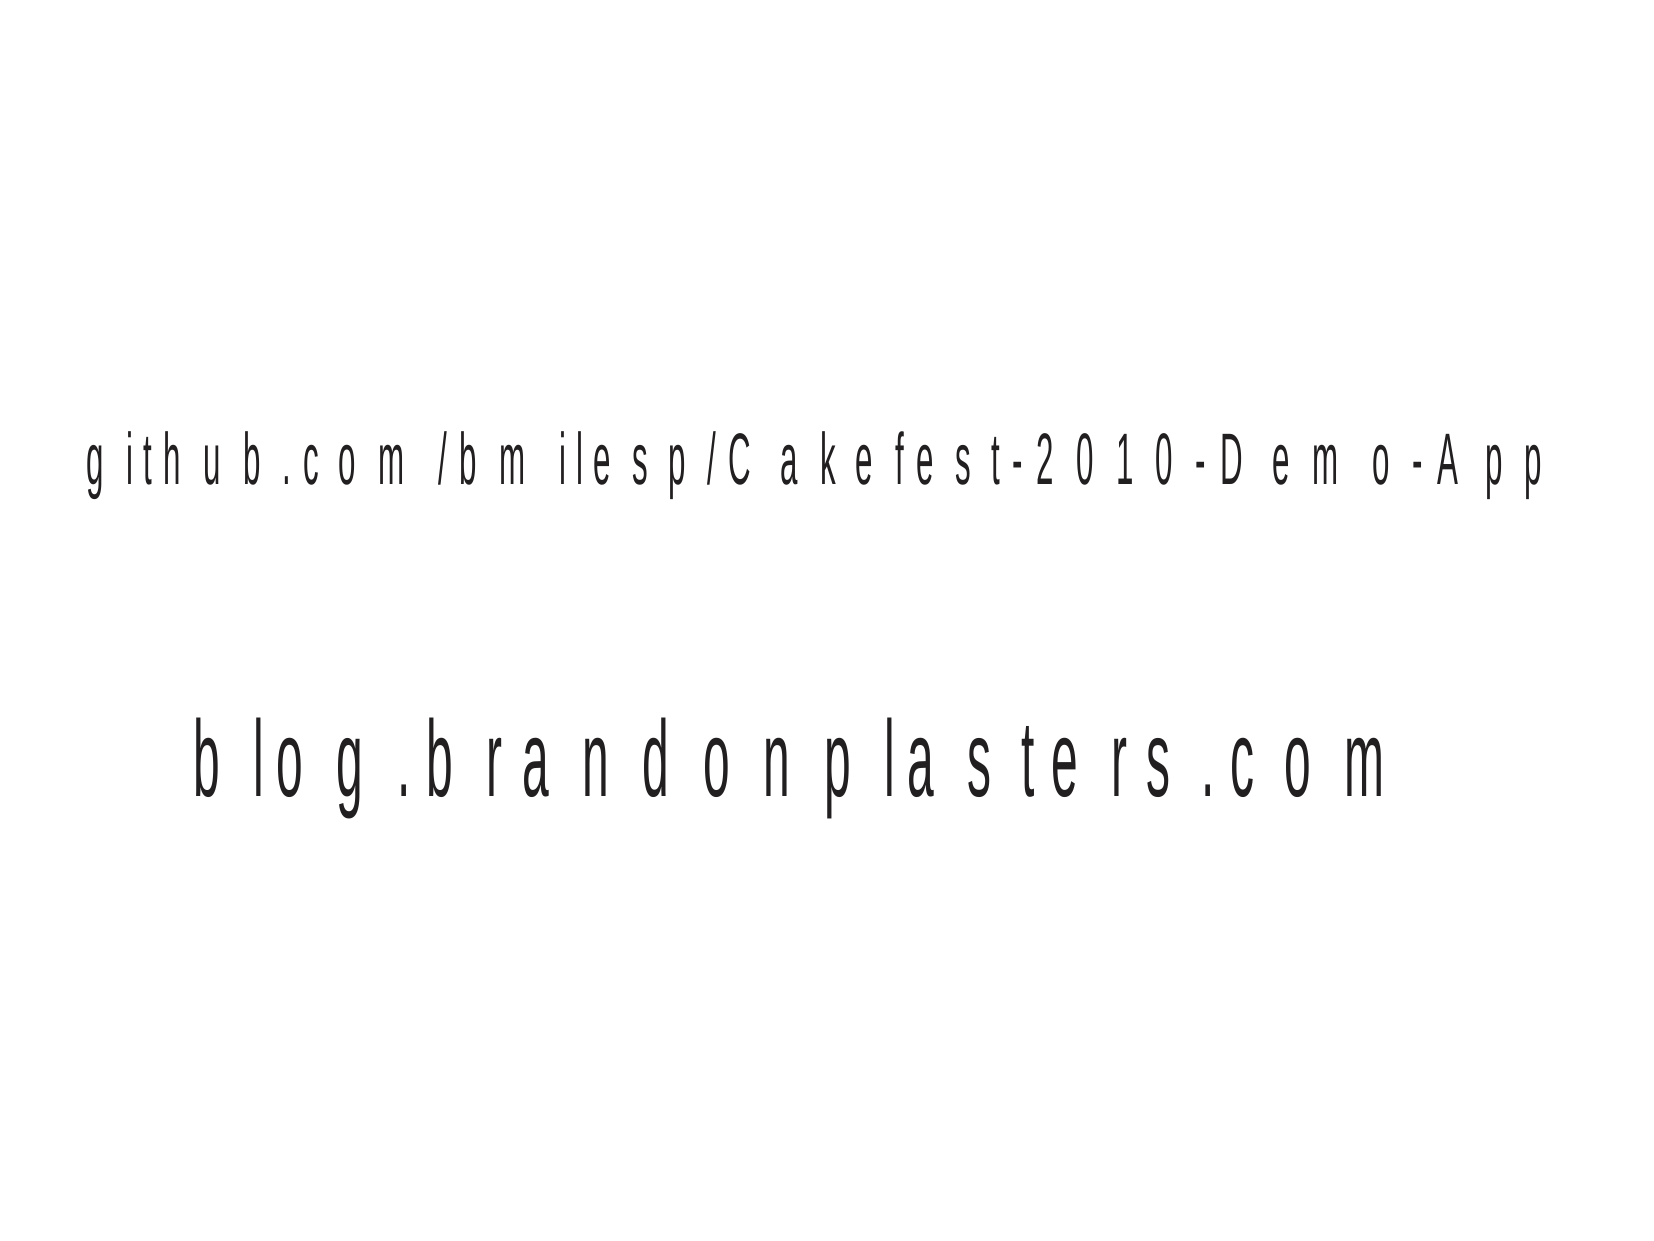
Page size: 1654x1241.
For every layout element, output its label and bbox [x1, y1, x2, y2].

picture [84, 430, 1563, 820]
